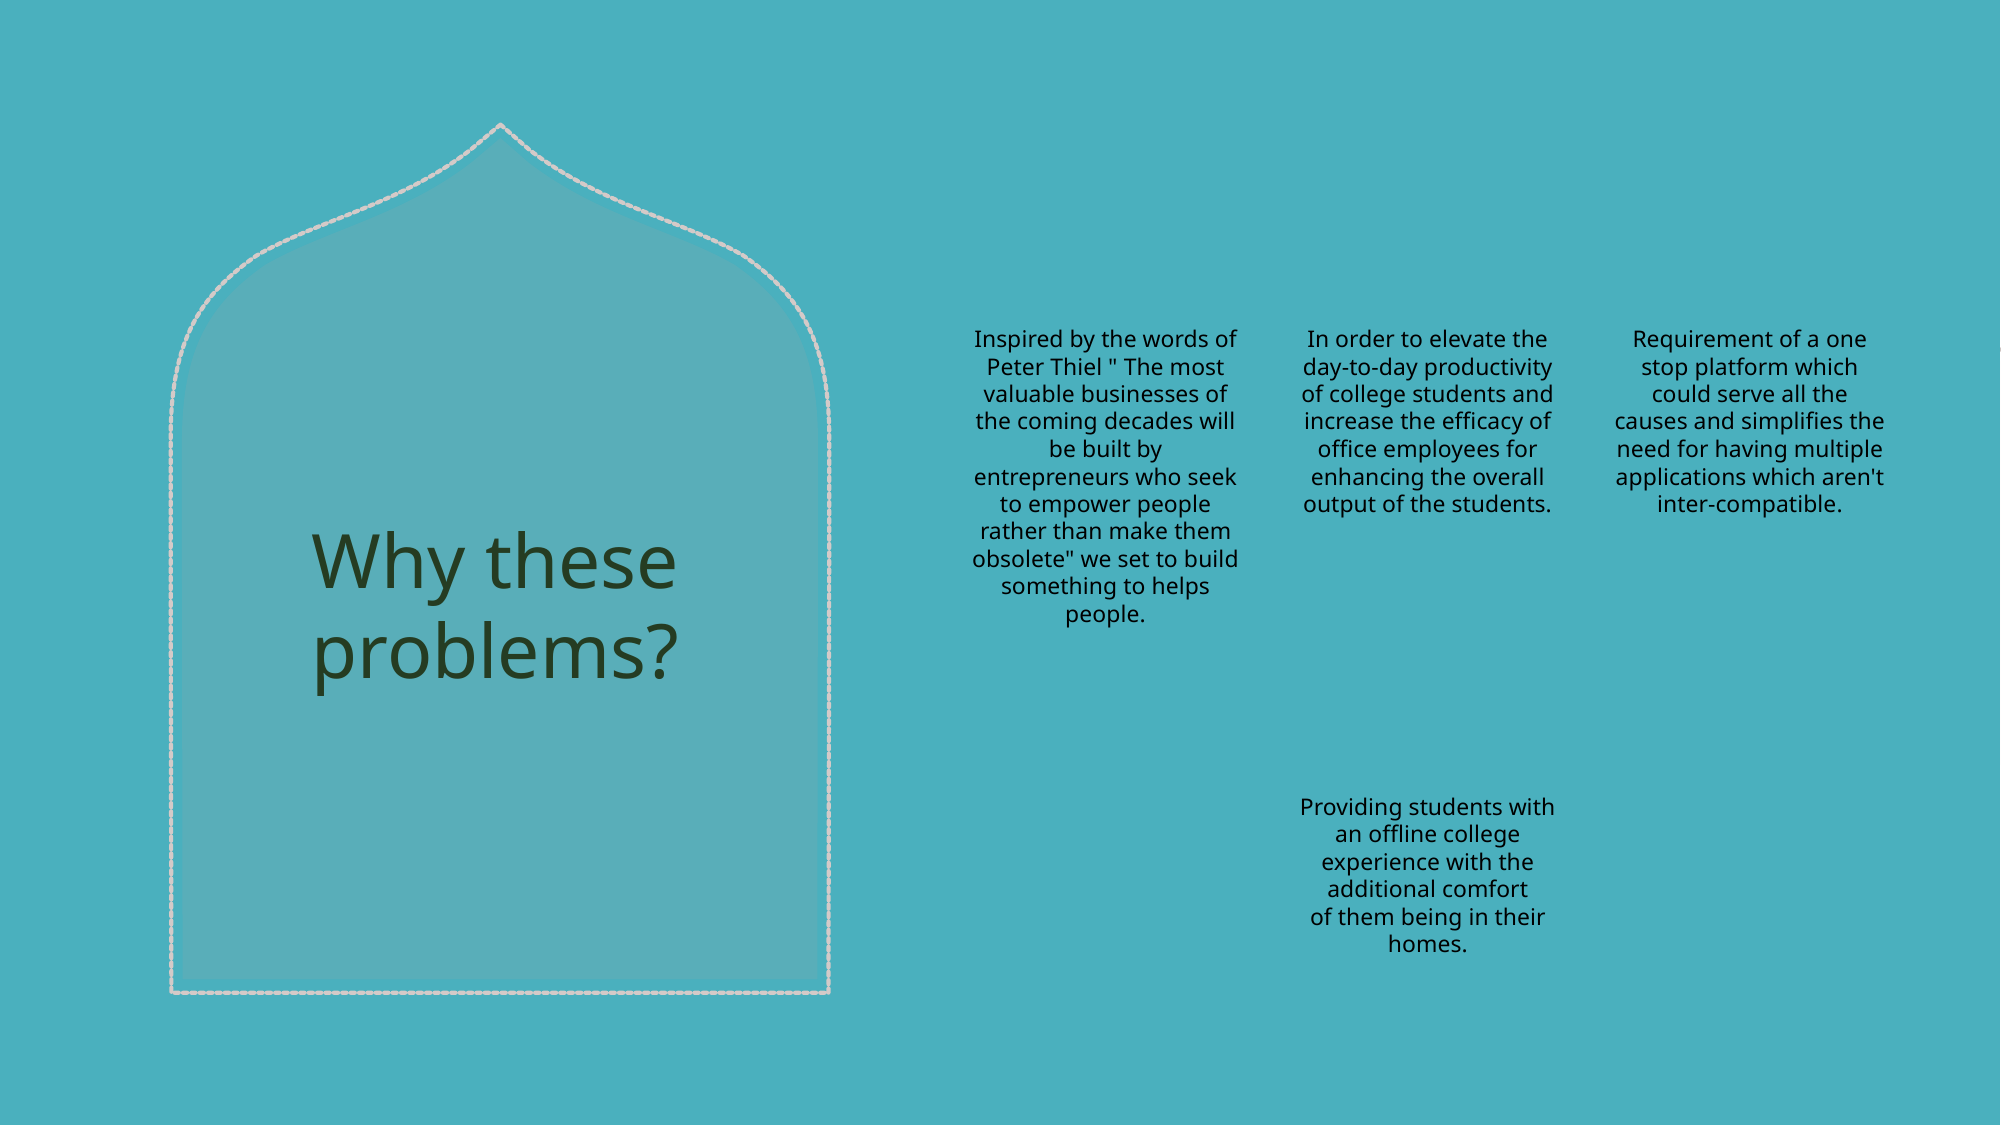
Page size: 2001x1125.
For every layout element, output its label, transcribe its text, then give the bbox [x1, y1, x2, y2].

text_box Requirement of a one stop platform which could serve all the causes and simplifies the need for having multiple applications which aren't inter-compatible. [1612, 324, 1888, 541]
text_box Providing students with an offline college experience with the additional comfort of them being in their homes. [1290, 792, 1566, 1009]
title Why these problems? [242, 377, 749, 830]
text_box Inspired by the words of Peter Thiel " The most valuable businesses of the coming decades will be built by entrepreneurs who seek to empower people rather than make them obsolete" we set to build something to helps people. [968, 324, 1243, 541]
text_box [0, 0, 2000, 1125]
text_box In order to elevate the day-to-day productivity of college students and increase the efficacy of office employees for enhancing the overall output of the students. [1290, 324, 1566, 541]
